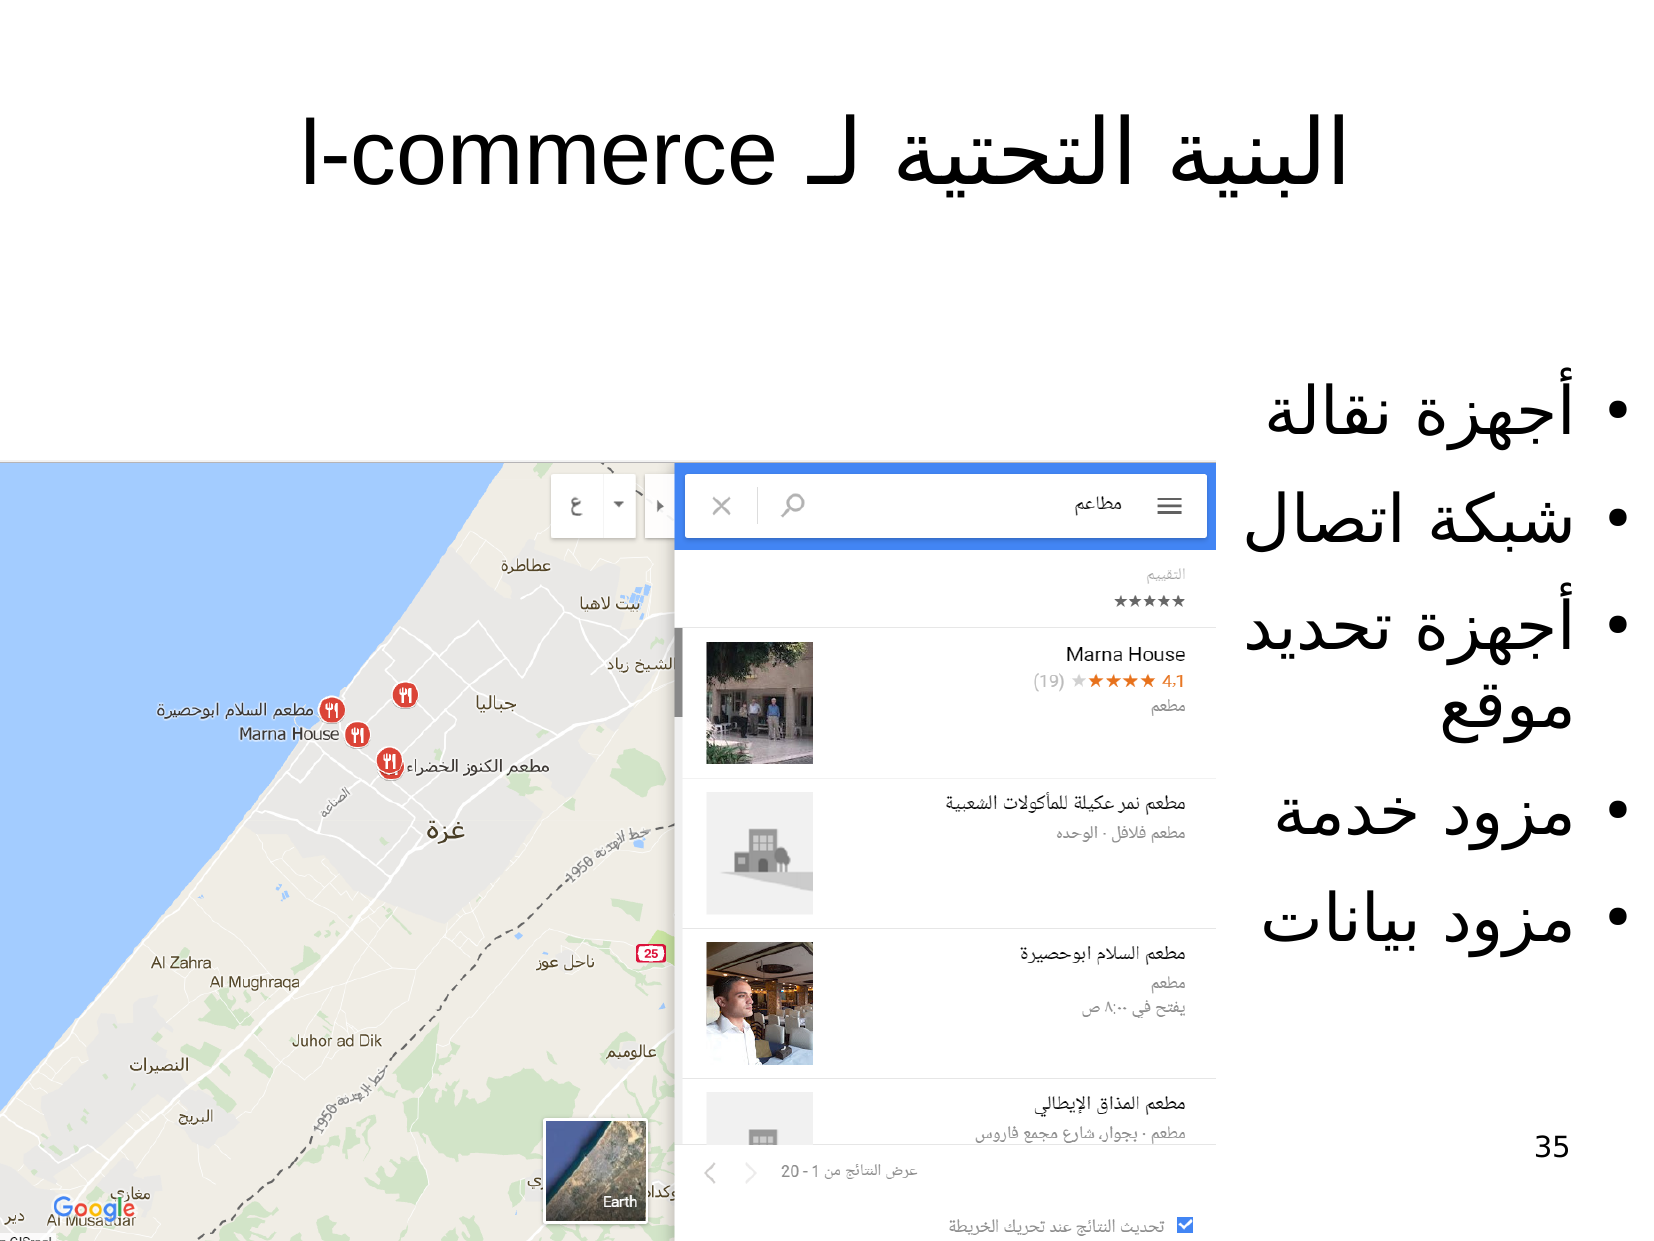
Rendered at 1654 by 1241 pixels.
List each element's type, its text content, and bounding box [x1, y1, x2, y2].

picture [0, 460, 1216, 1241]
list أجهزة نقالة شبكة اتصال أجهزة تحديد موقع مزود خدمة مزود بيانات [1240, 372, 1648, 1093]
title البنية التحتية لـ l-commerce [82, 49, 1571, 257]
